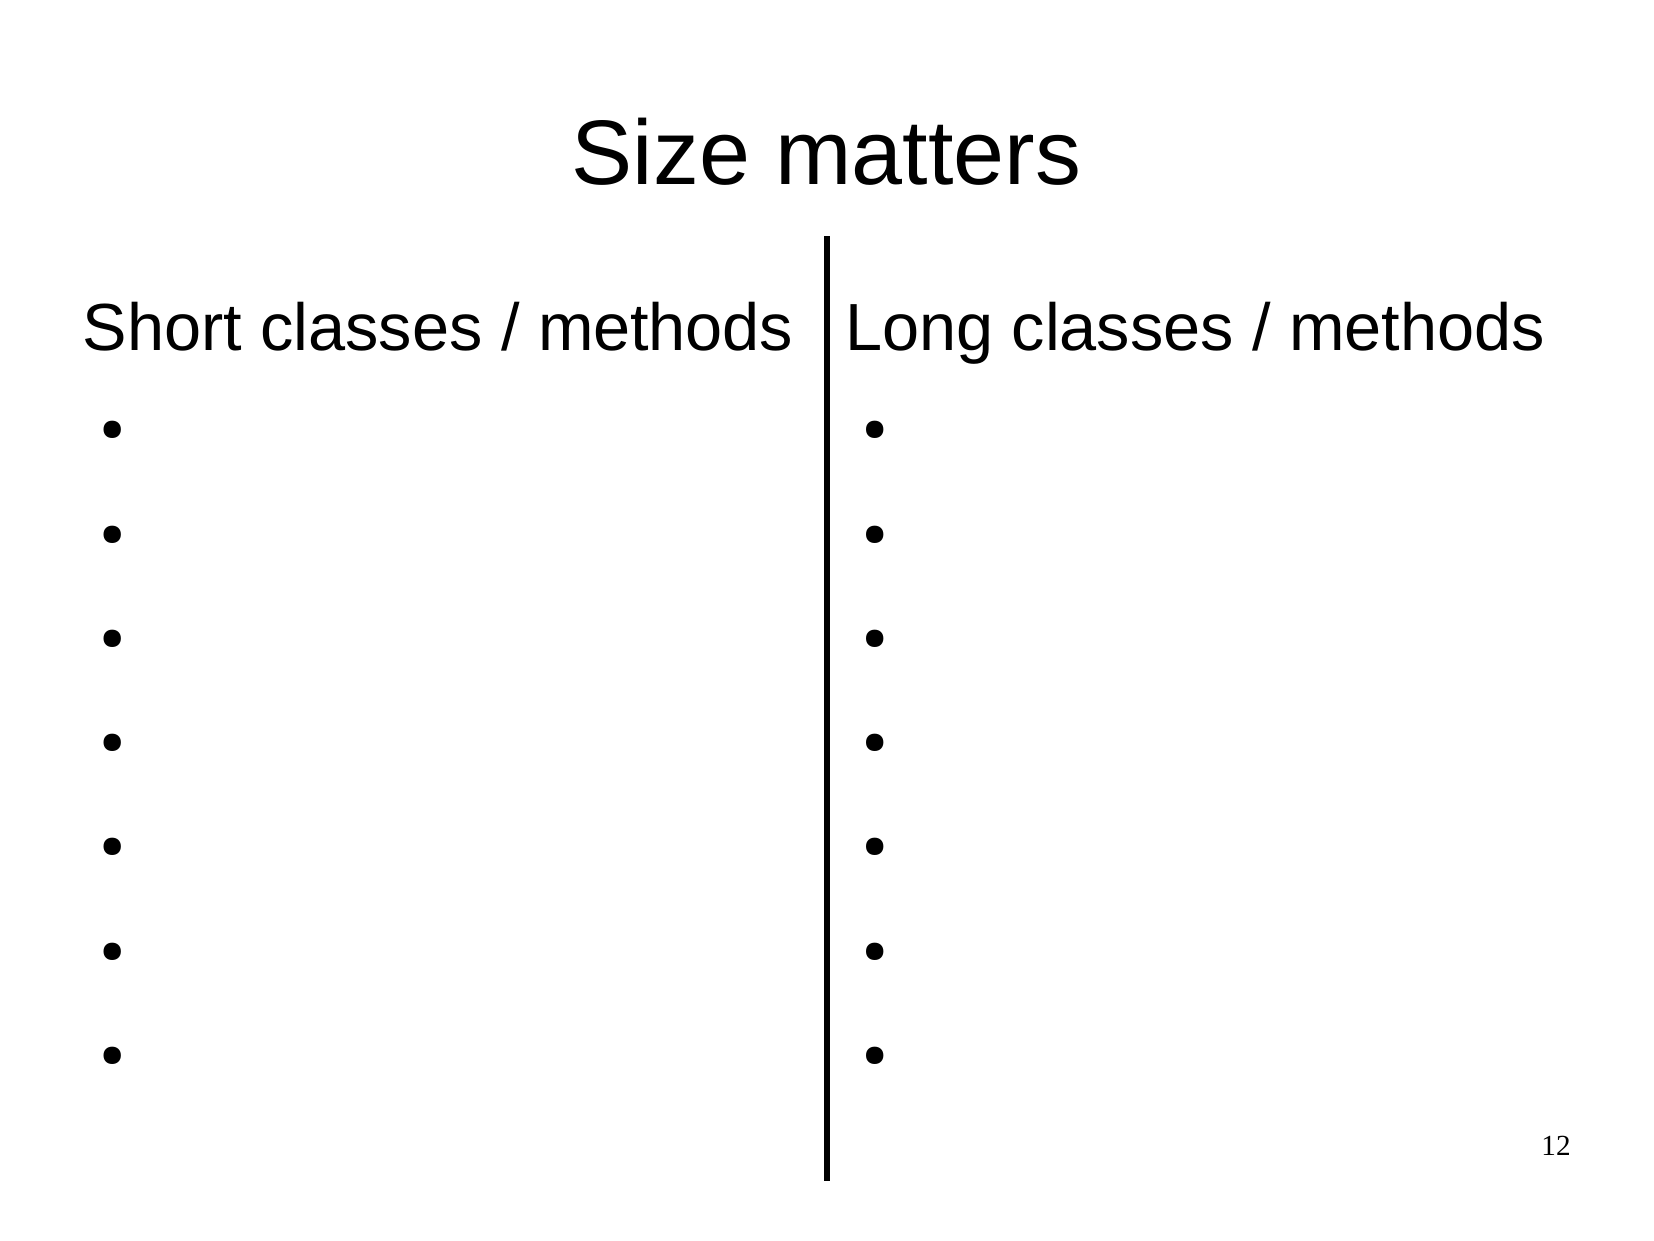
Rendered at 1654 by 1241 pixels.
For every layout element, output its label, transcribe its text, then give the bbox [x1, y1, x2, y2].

list Short classes / methods [82, 290, 809, 1109]
list Long classes / methods [845, 290, 1572, 1109]
title Size matters [82, 49, 1571, 257]
